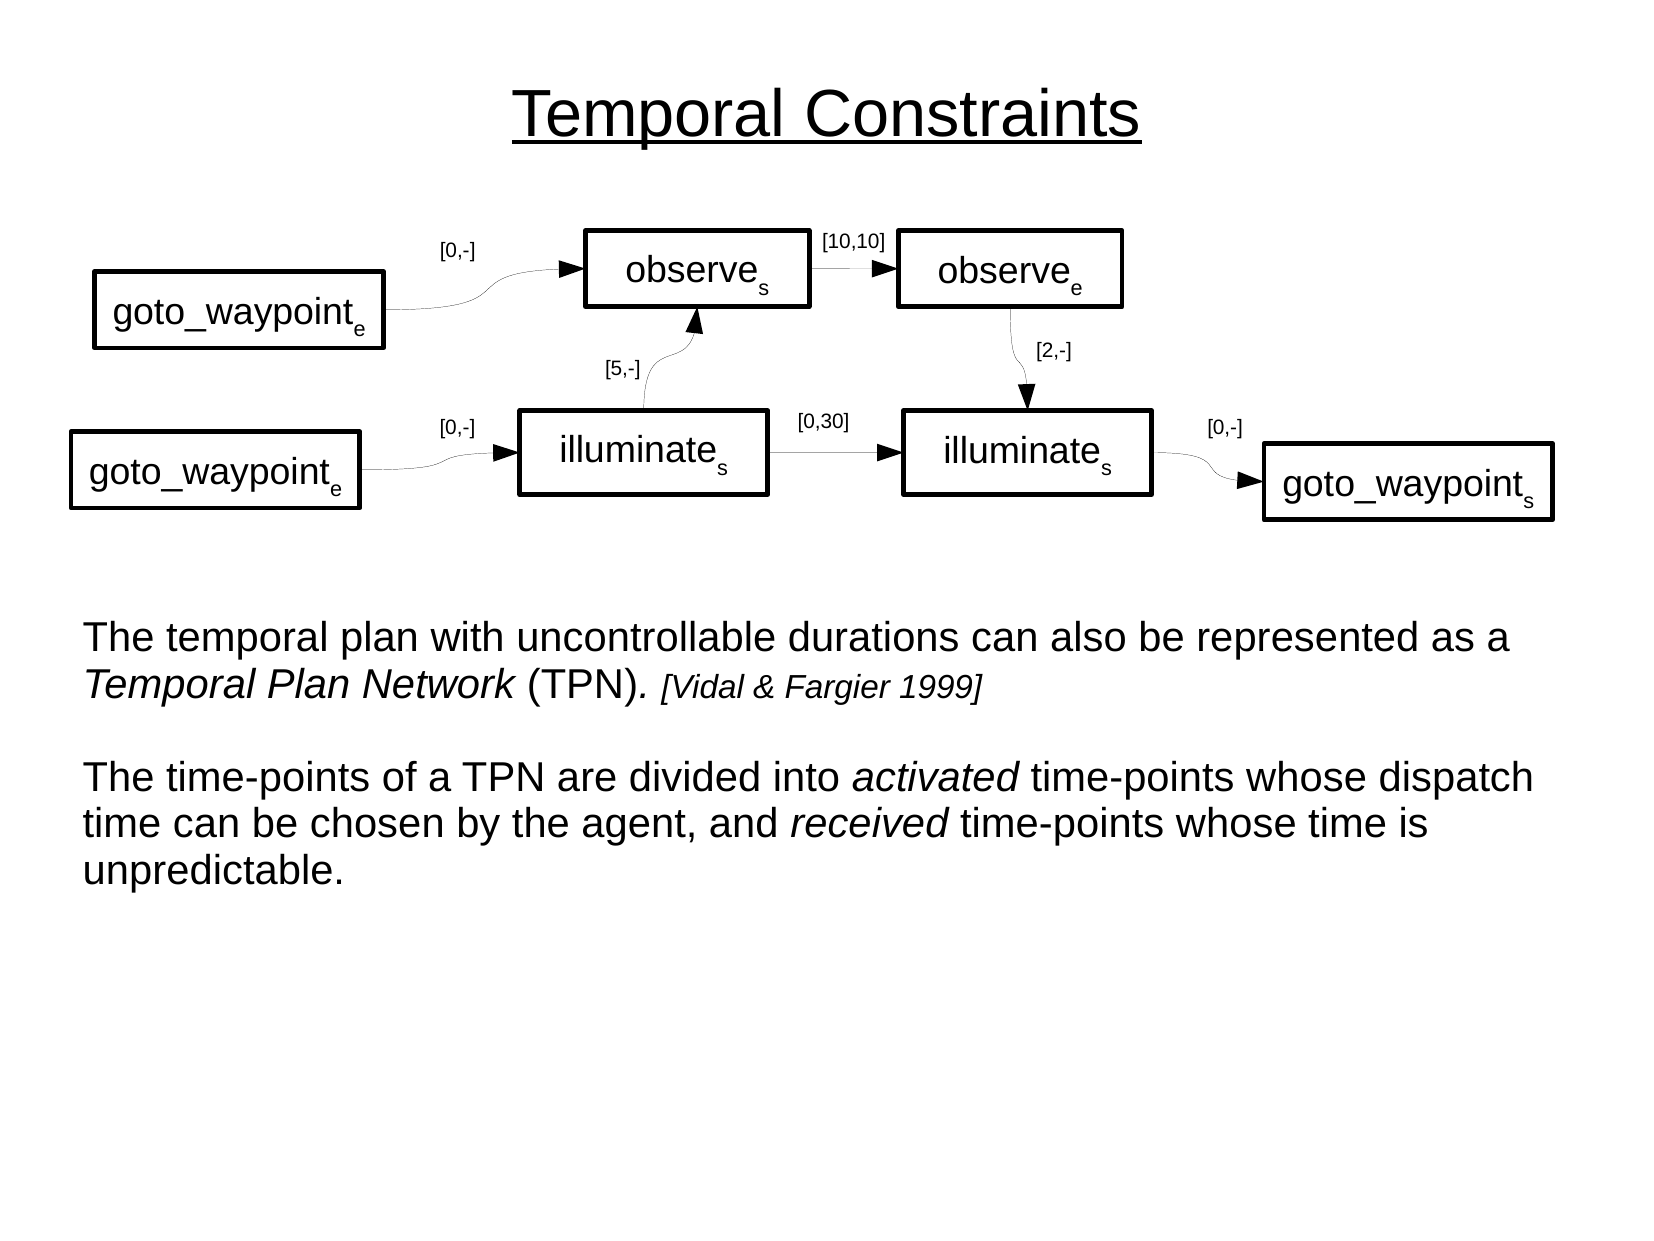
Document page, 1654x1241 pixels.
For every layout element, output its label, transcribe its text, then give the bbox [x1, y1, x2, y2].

text_box [0,-] [411, 231, 505, 270]
title Temporal Constraints [82, 49, 1571, 178]
text_box goto_waypointe [70, 431, 360, 508]
text_box observes [585, 230, 810, 307]
subtitle The temporal plan with uncontrollable durations can also be represented as a Temporal Plan Network (TPN). [Vidal & Fargier 1999] The time-points of a TPN are divided into activated time-points whose dispatch time can be chosen by the agent, and received time-points whose time is unpredictable. [82, 614, 1536, 1123]
text_box [0,-] [1178, 408, 1272, 447]
text_box [0,-] [411, 408, 504, 447]
text_box [0,30] [777, 402, 871, 442]
text_box goto_waypointe [94, 271, 384, 348]
text_box [2,-] [1007, 331, 1101, 371]
text_box illuminates [903, 410, 1152, 495]
text_box observee [898, 230, 1123, 307]
text_box [5,-] [576, 349, 670, 388]
text_box illuminates [519, 410, 768, 495]
text_box goto_waypoints [1263, 443, 1553, 520]
